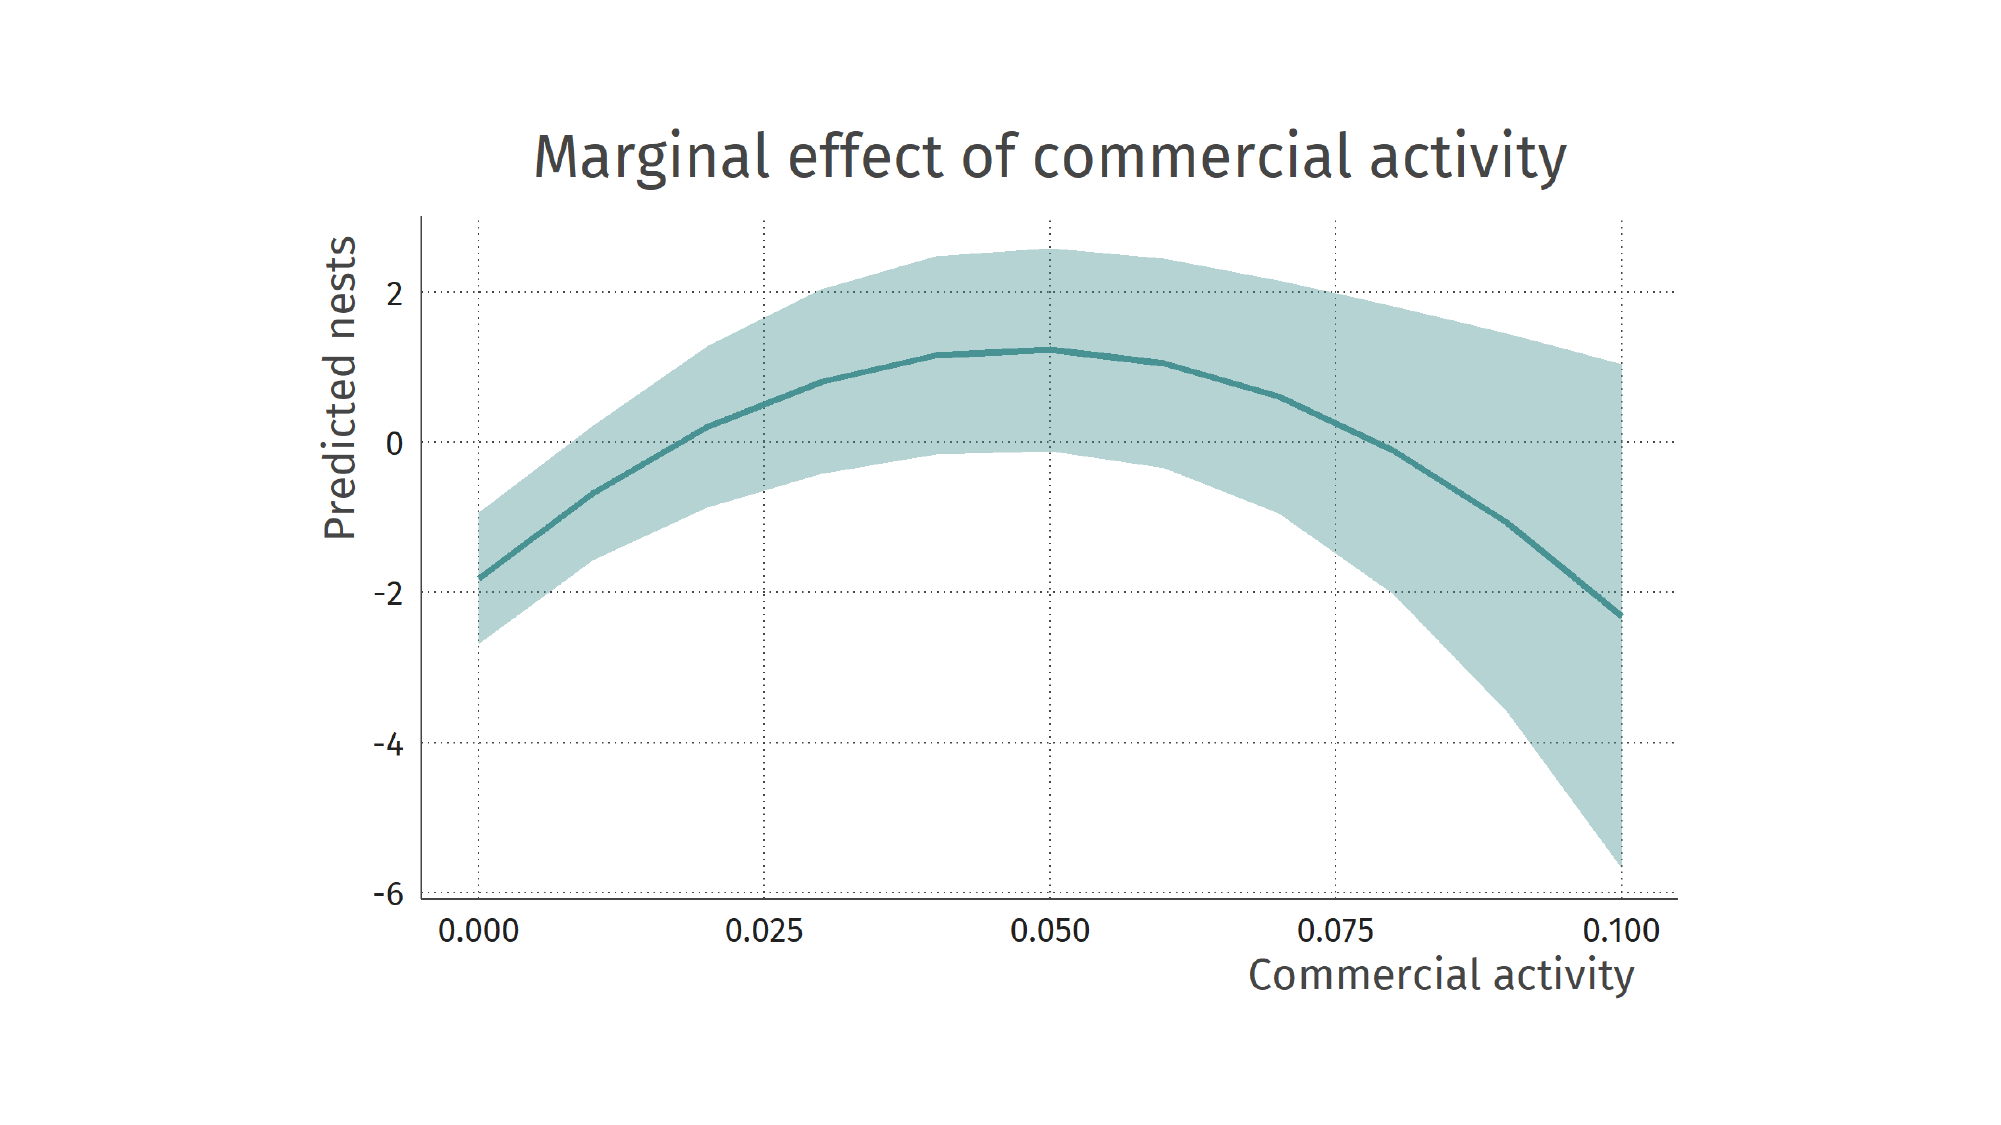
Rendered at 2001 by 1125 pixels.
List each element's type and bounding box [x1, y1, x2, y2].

picture [275, 79, 1726, 1046]
